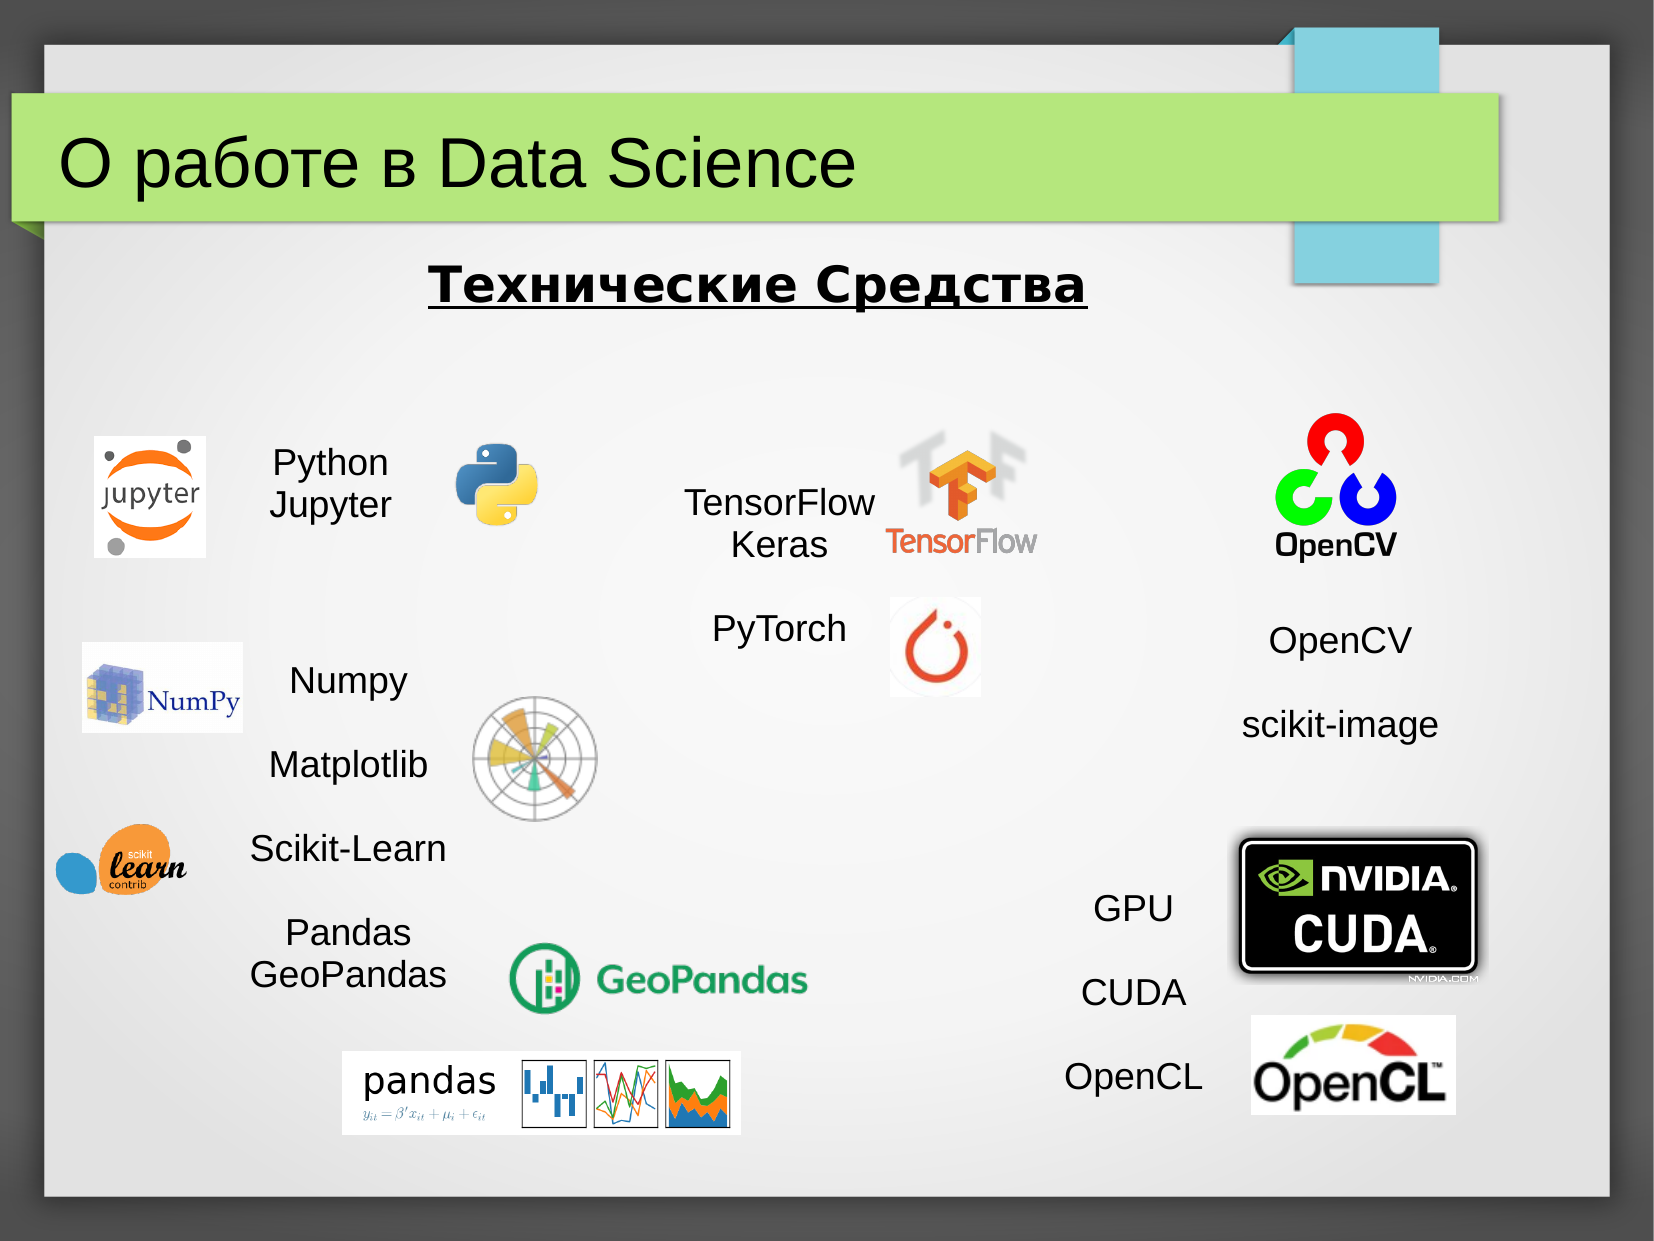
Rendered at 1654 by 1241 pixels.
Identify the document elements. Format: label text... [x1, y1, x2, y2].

text_box OpenCV scikit-image [1204, 586, 1477, 779]
text_box Numpy Matplotlib Scikit-Learn Pandas GeoPandas [200, 659, 497, 996]
title О работе в Data Science [59, 123, 1394, 203]
picture [0, 0, 1654, 1241]
text_box TensorFlow Keras PyTorch [673, 481, 886, 650]
text_box GPU CUDA OpenCL [1027, 826, 1241, 1158]
text_box Технические Средства [413, 248, 1123, 331]
text_box Python Jupyter [236, 425, 426, 584]
